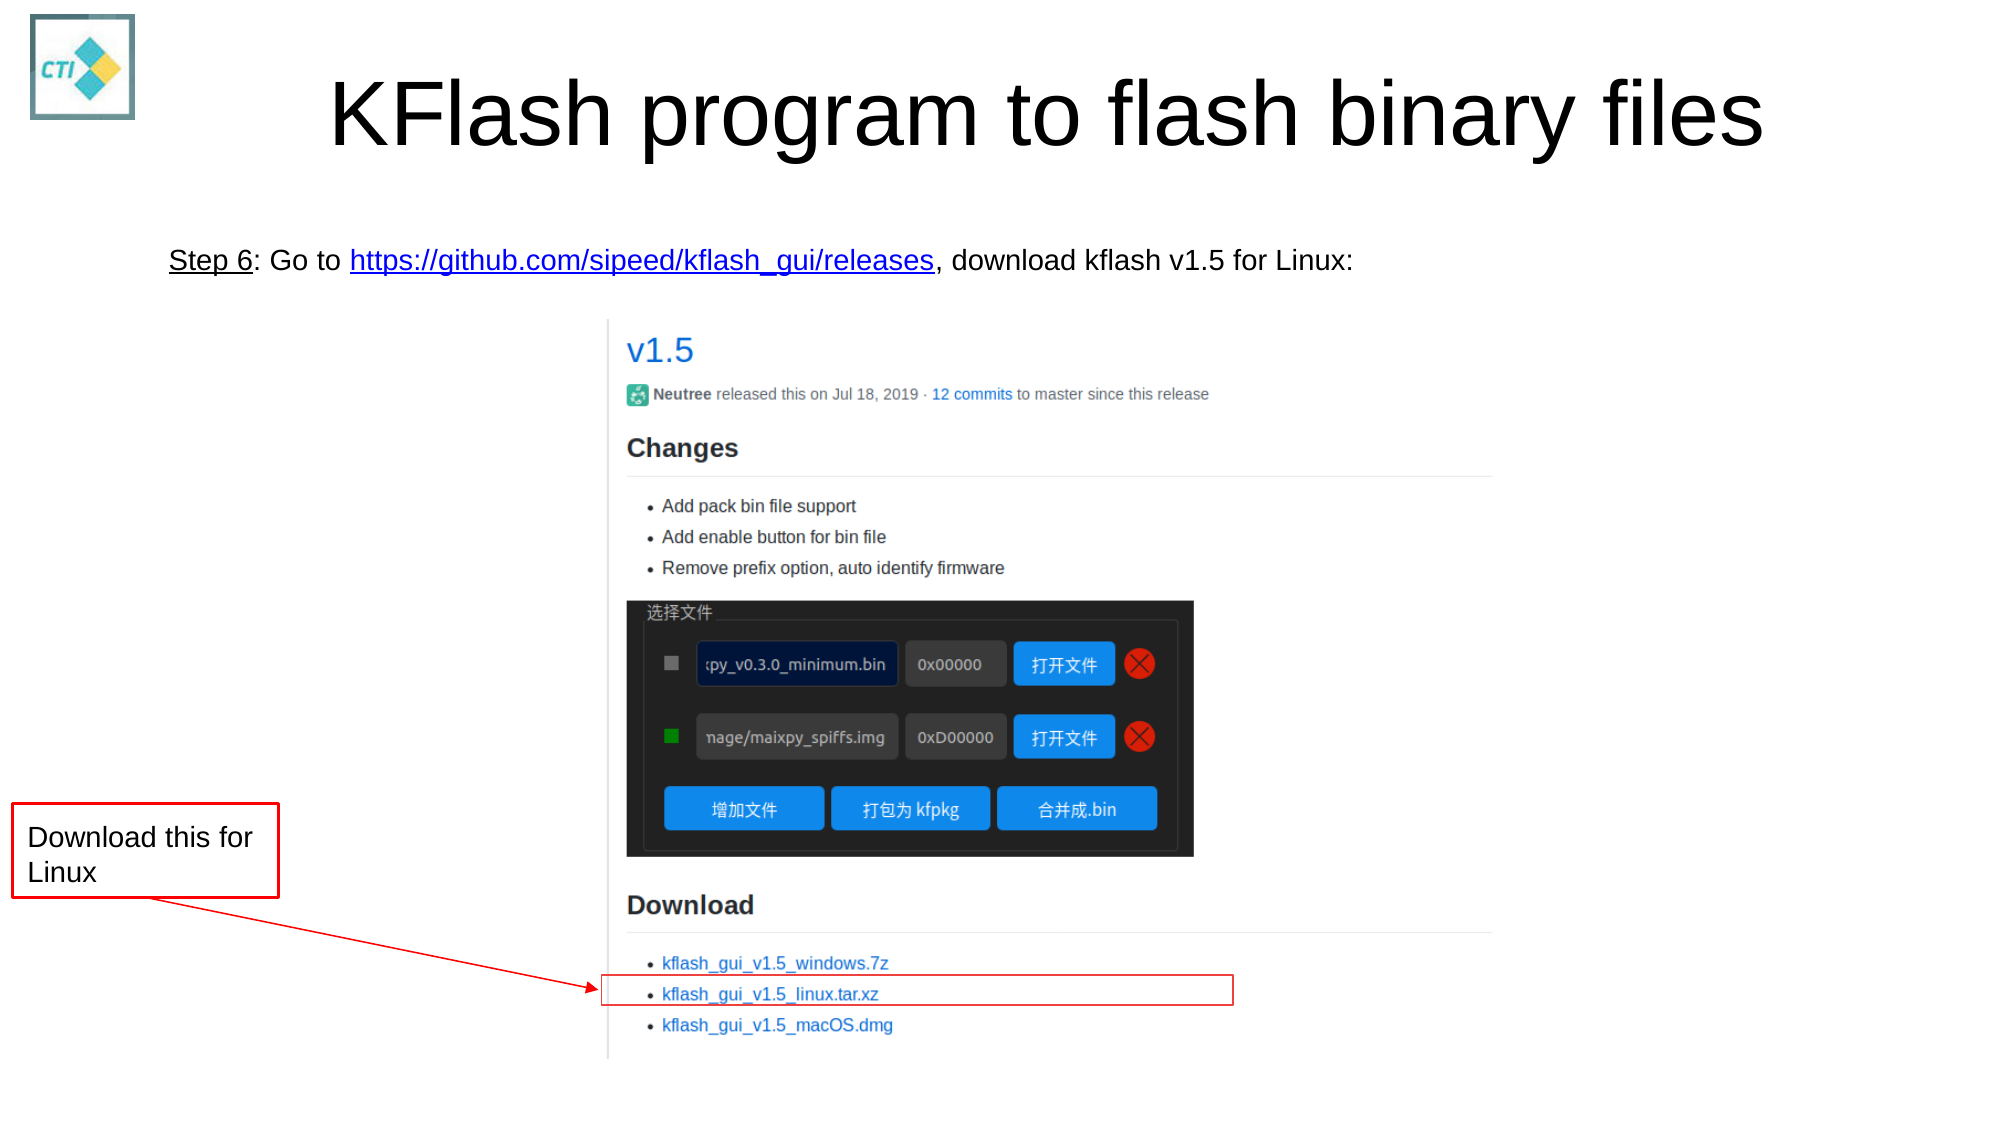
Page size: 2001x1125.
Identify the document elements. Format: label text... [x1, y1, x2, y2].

text_box Step 6: Go to https://github.com/sipeed/kflash_gui/releases, download kflash v1.5 for Linux: [153, 900, 598, 1059]
picture [598, 319, 1499, 1059]
text_box Download this for Linux [12, 803, 279, 898]
picture [30, 14, 135, 120]
text_box KFlash program to flash binary files [148, 15, 1949, 203]
text_box Step 6: Go to https://github.com/sipeed/kflash_gui/releases, download kflash v1.5 for Linux: [153, 225, 1872, 1059]
